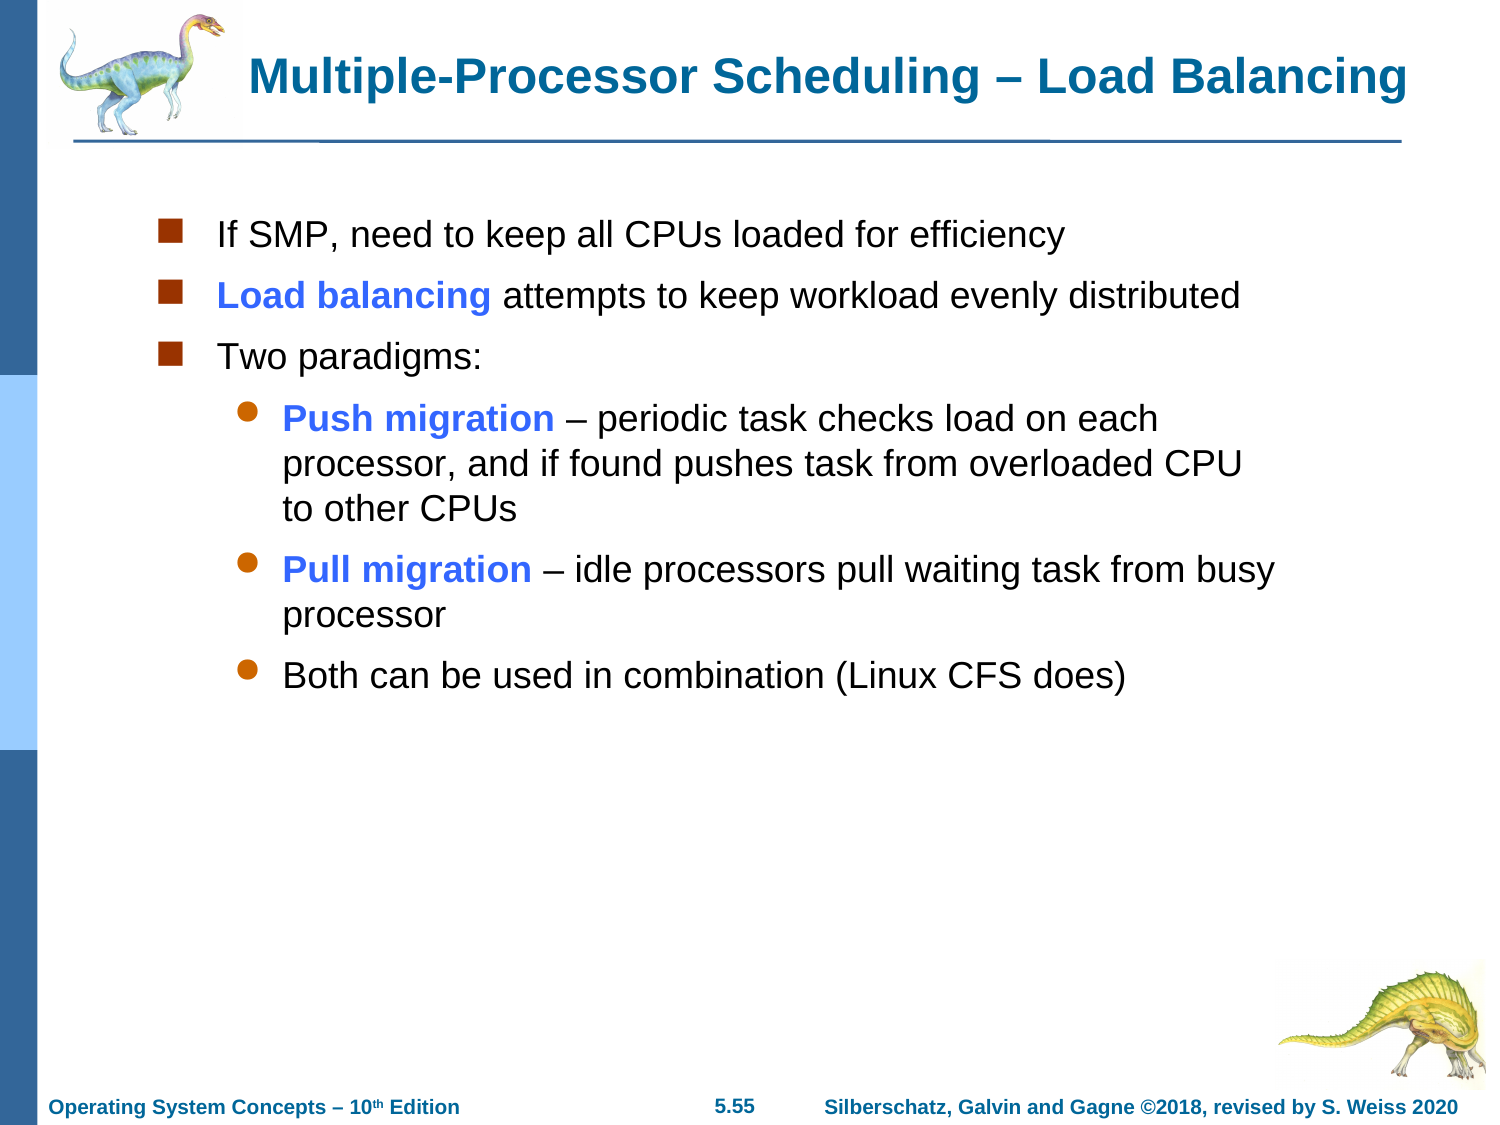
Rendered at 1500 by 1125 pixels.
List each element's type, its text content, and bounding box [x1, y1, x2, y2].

picture [46, 0, 243, 149]
picture [1275, 959, 1486, 1090]
text_box Multiple-Processor Scheduling – Load Balancing [195, 16, 1463, 112]
text_box If SMP, need to keep all CPUs loaded for efficiency Load balancing attempts to keep workload evenly distributed Two paradigms: Push migration – periodic task checks load on each processor, and if found pushes task from overloaded CPU to other CPUs Pull migration – idle processors pull waiting task from busy processor Both can be used in combination (Linux CFS does) [146, 202, 1296, 992]
picture [1141, 1099, 1149, 1104]
